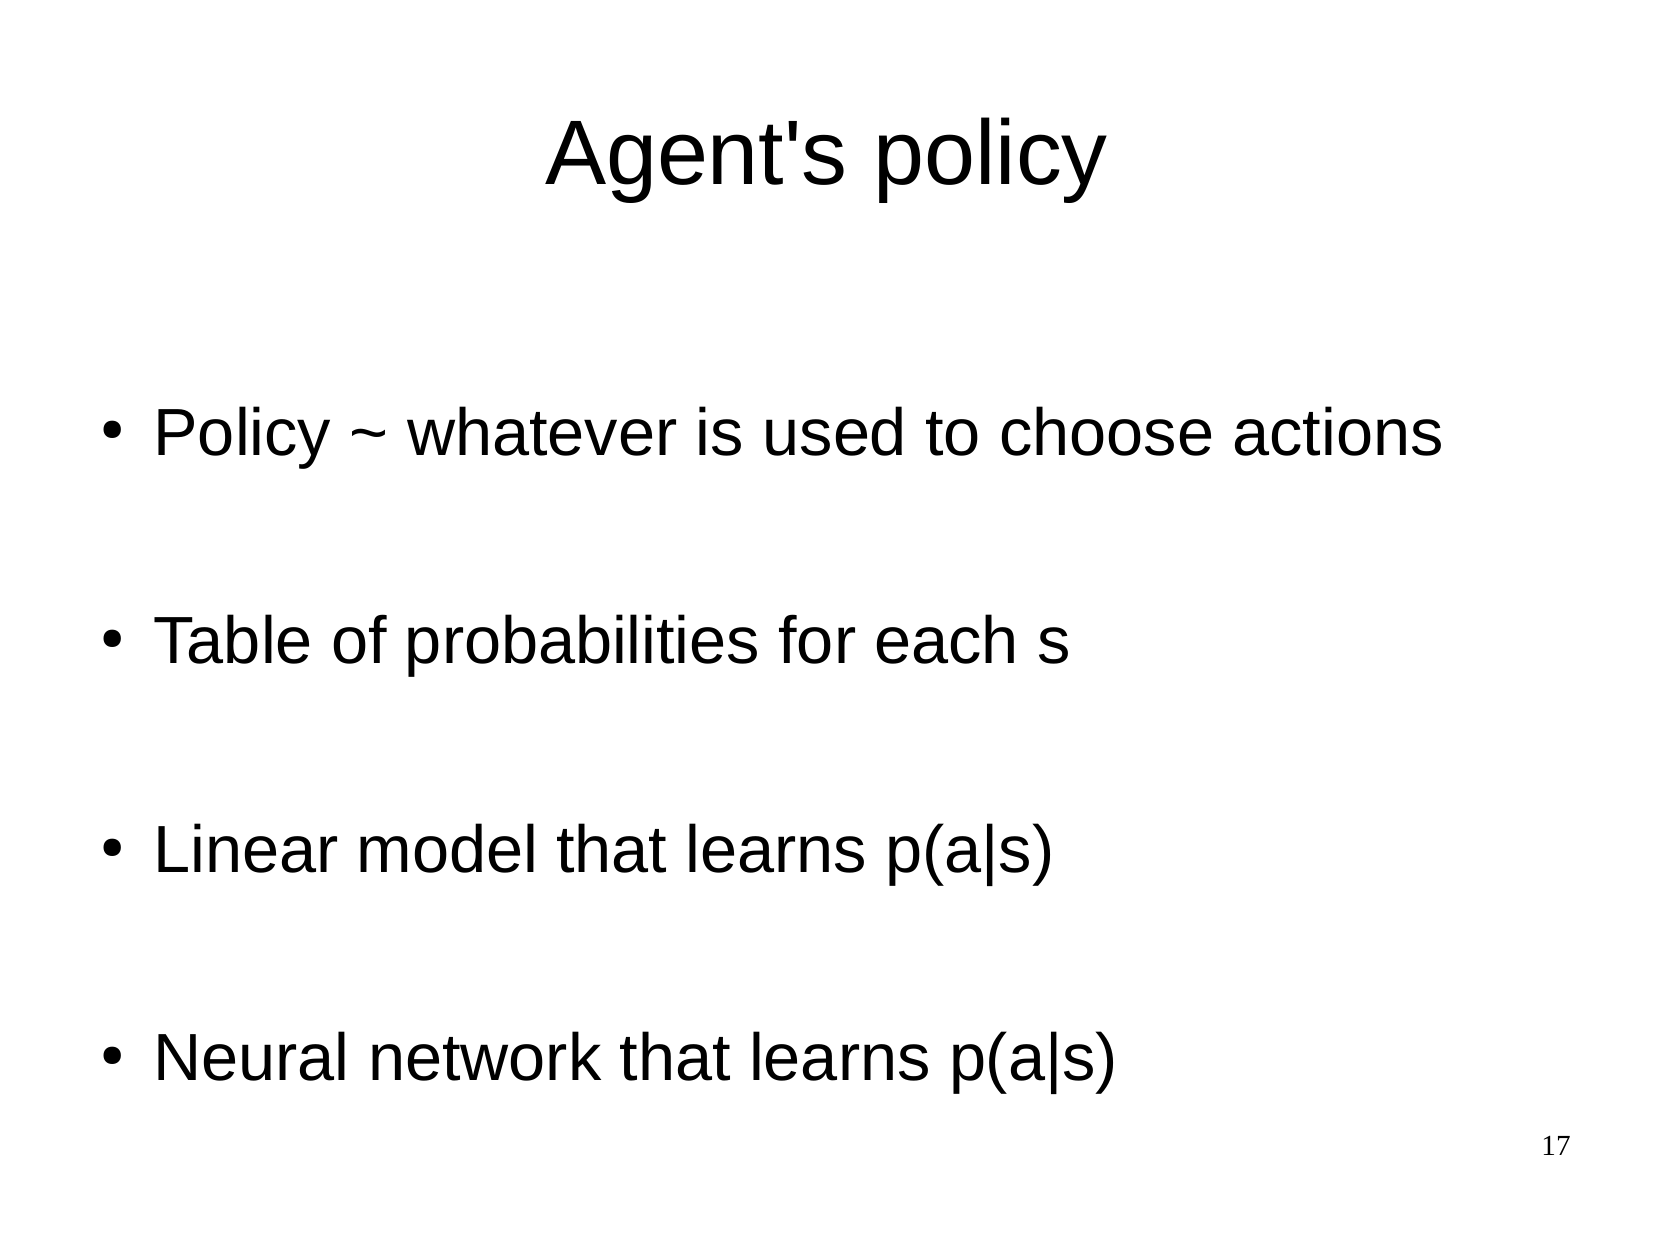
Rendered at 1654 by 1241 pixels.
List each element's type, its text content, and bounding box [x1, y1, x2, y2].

title Agent's policy [82, 49, 1571, 257]
list Policy ~ whatever is used to choose actions Table of probabilities for each s Linear model that learns p(a|s) Neural network that learns p(a|s) [82, 290, 1571, 1241]
